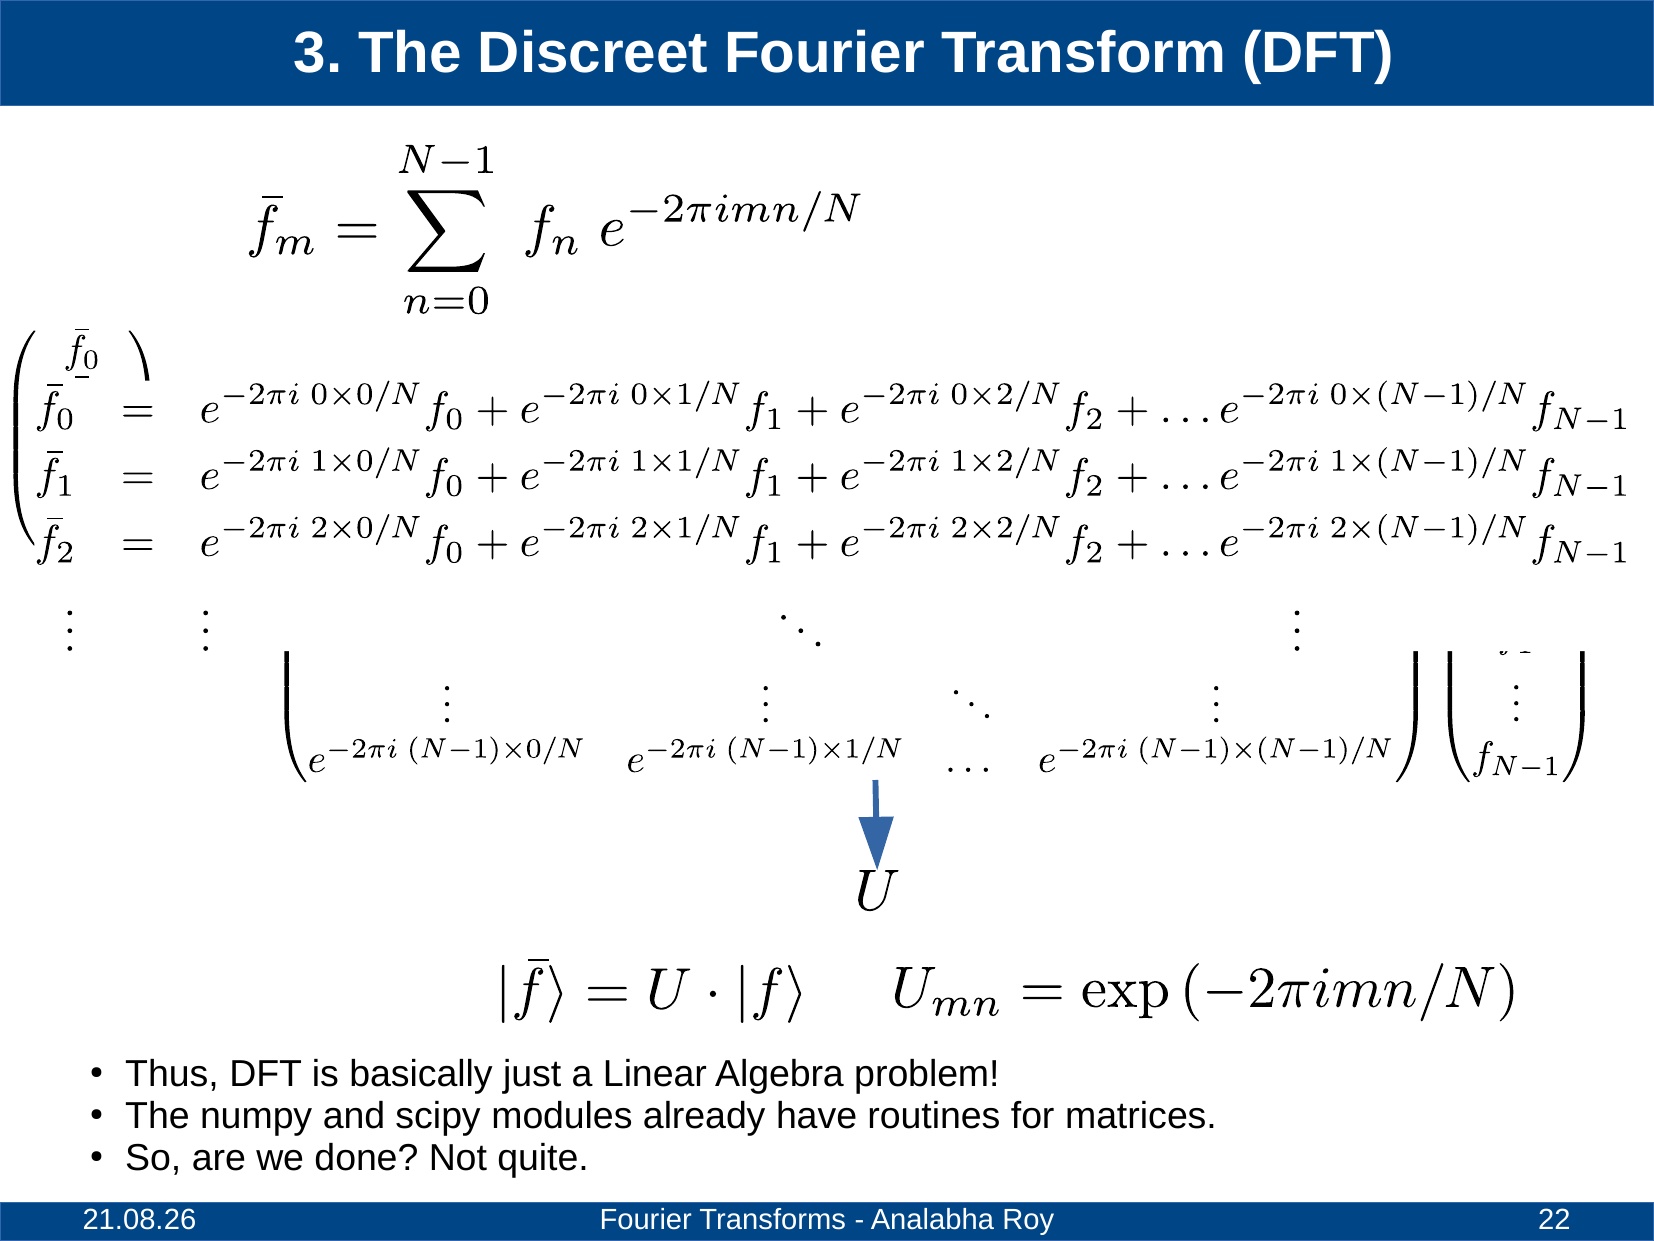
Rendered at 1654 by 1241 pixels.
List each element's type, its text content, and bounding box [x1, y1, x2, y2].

text_box [1, 329, 1629, 783]
text_box [854, 870, 901, 912]
text_box [495, 959, 808, 1023]
text_box [890, 963, 1520, 1022]
text_box [245, 144, 863, 315]
title 3. The Discreet Fourier Transform (DFT) [0, 0, 1654, 106]
text_box Thus, DFT is basically just a Linear Algebra problem! The numpy and scipy modules already have routines for matrices. So, are we done? Not quite. [75, 1045, 1233, 1186]
